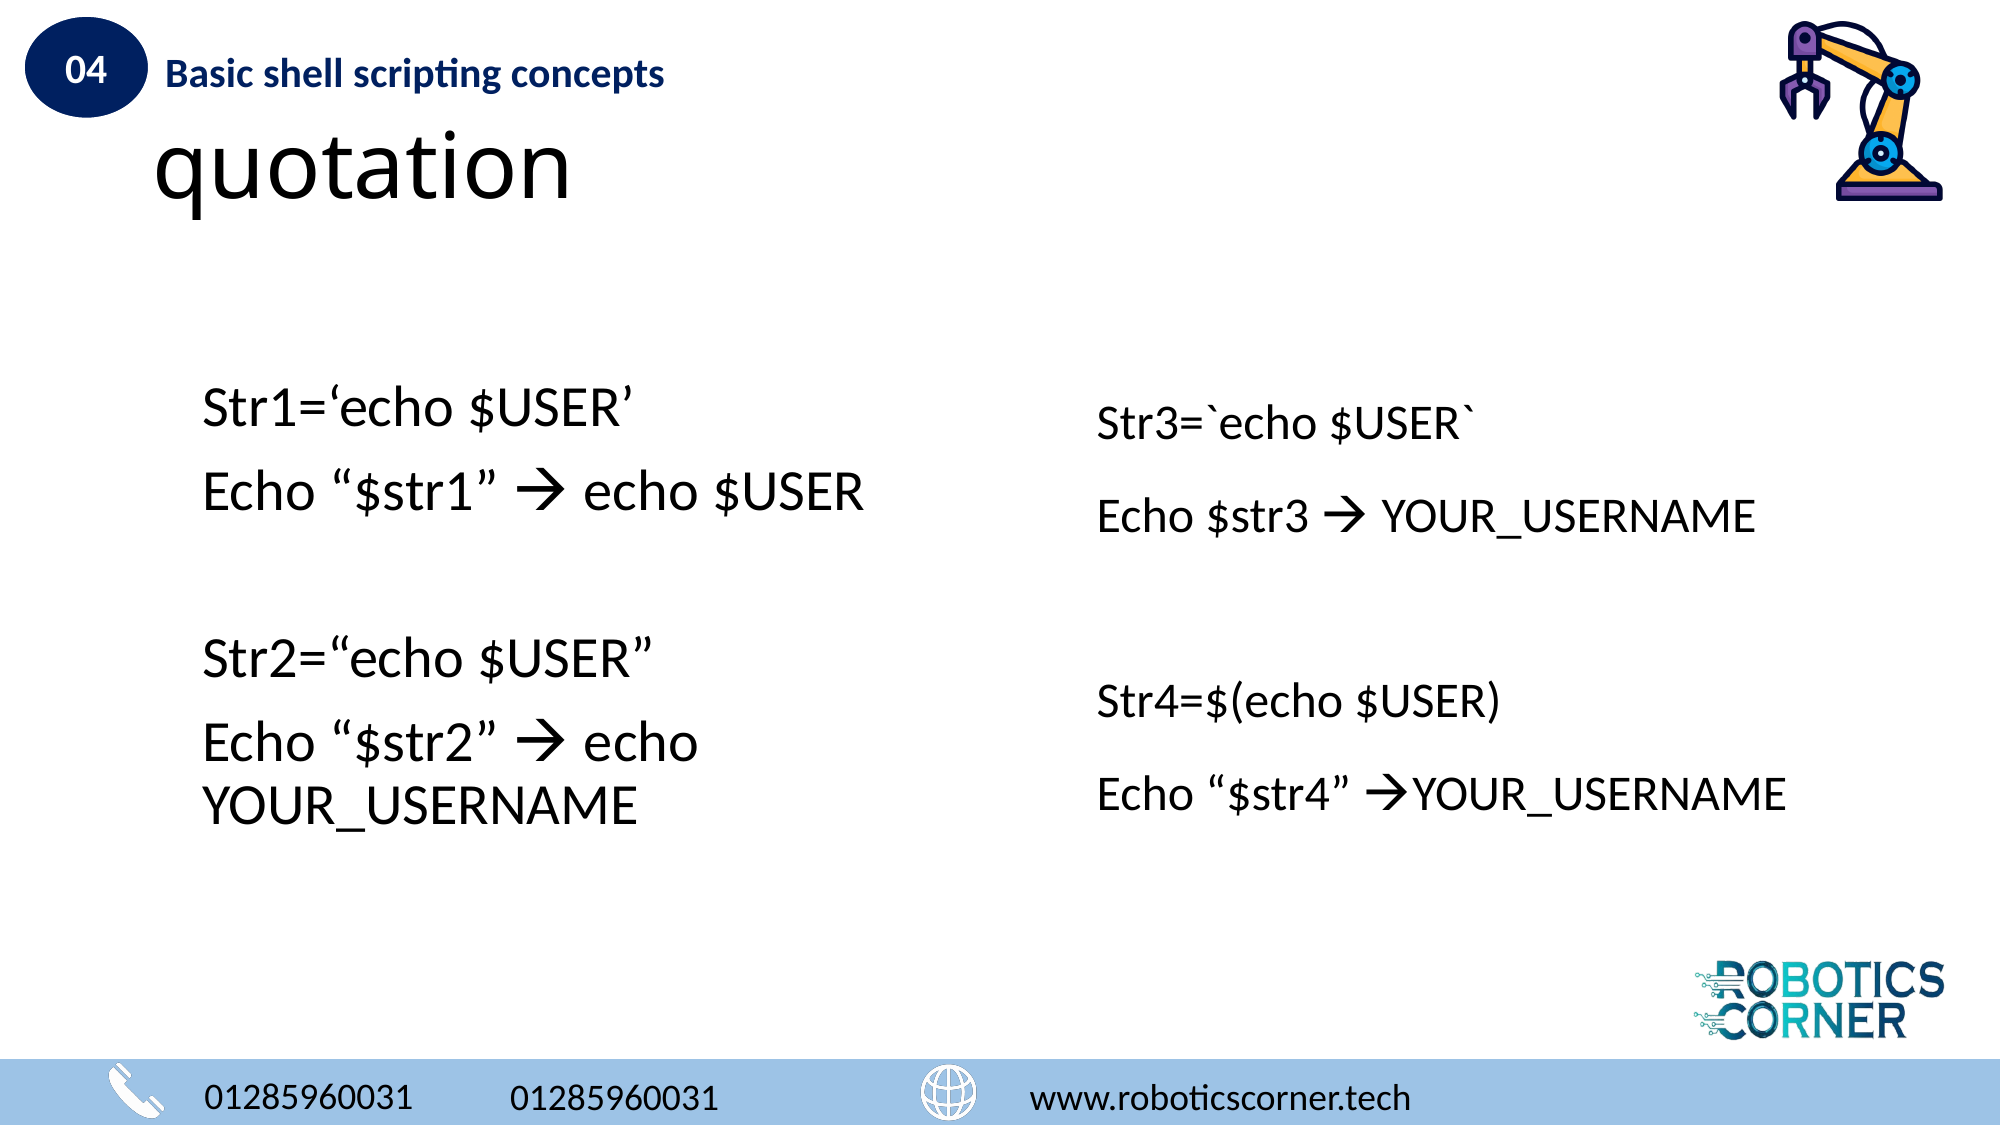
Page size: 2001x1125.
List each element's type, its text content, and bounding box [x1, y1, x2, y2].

text_box 01285960031 [189, 1064, 495, 1125]
text_box www.roboticscorner.tech [1014, 1065, 1546, 1125]
text_box [1953, 1059, 2000, 1125]
title quotation [137, 59, 1863, 278]
text_box 04 [22, 14, 150, 121]
text_box [981, 1059, 1680, 1125]
picture [103, 1057, 170, 1124]
list Str1=‘echo $USER’ Echo “$str1”  echo $USER Str2=“echo $USER” Echo “$str2”  echo YOUR_USERNAME [187, 369, 1081, 951]
text_box Str3=`echo $USER` Echo $str3  YOUR_USERNAME Str4=$(echo $USER) Echo “$str4” YOUR_USERNAME [1081, 369, 1947, 951]
text_box 01285960031 [495, 1064, 827, 1125]
picture [1771, 21, 1951, 201]
text_box [0, 1059, 915, 1125]
picture [915, 1059, 981, 1125]
text_box Basic shell scripting concepts [150, 38, 705, 154]
picture [1680, 859, 1953, 1125]
